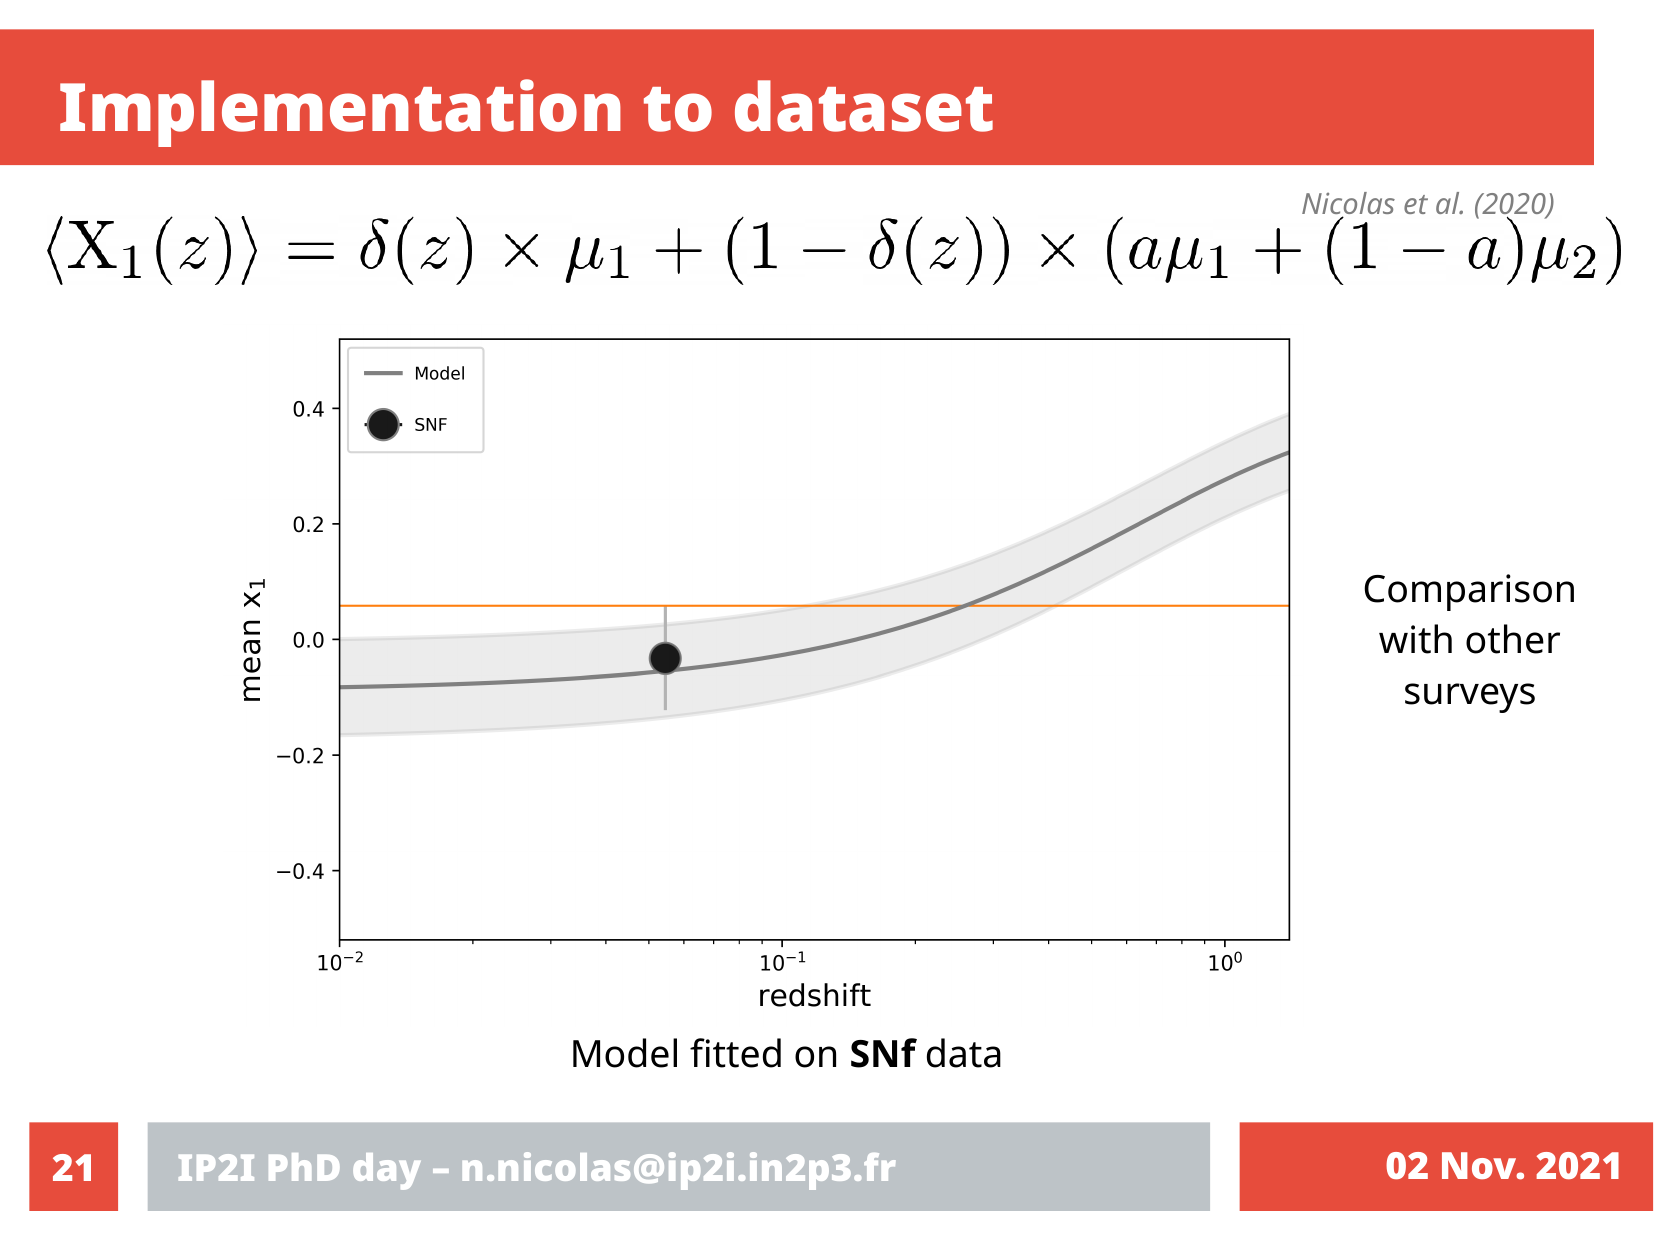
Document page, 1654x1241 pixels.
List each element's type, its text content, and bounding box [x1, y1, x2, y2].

picture [47, 215, 1621, 286]
text_box Comparison with other surveys [1320, 555, 1621, 701]
picture [223, 324, 1304, 1027]
text_box Model fitted on SNf data [555, 1027, 1066, 1081]
text_box Nicolas et al. (2020) [1286, 176, 1612, 226]
title Implementation to dataset [58, 60, 1594, 151]
